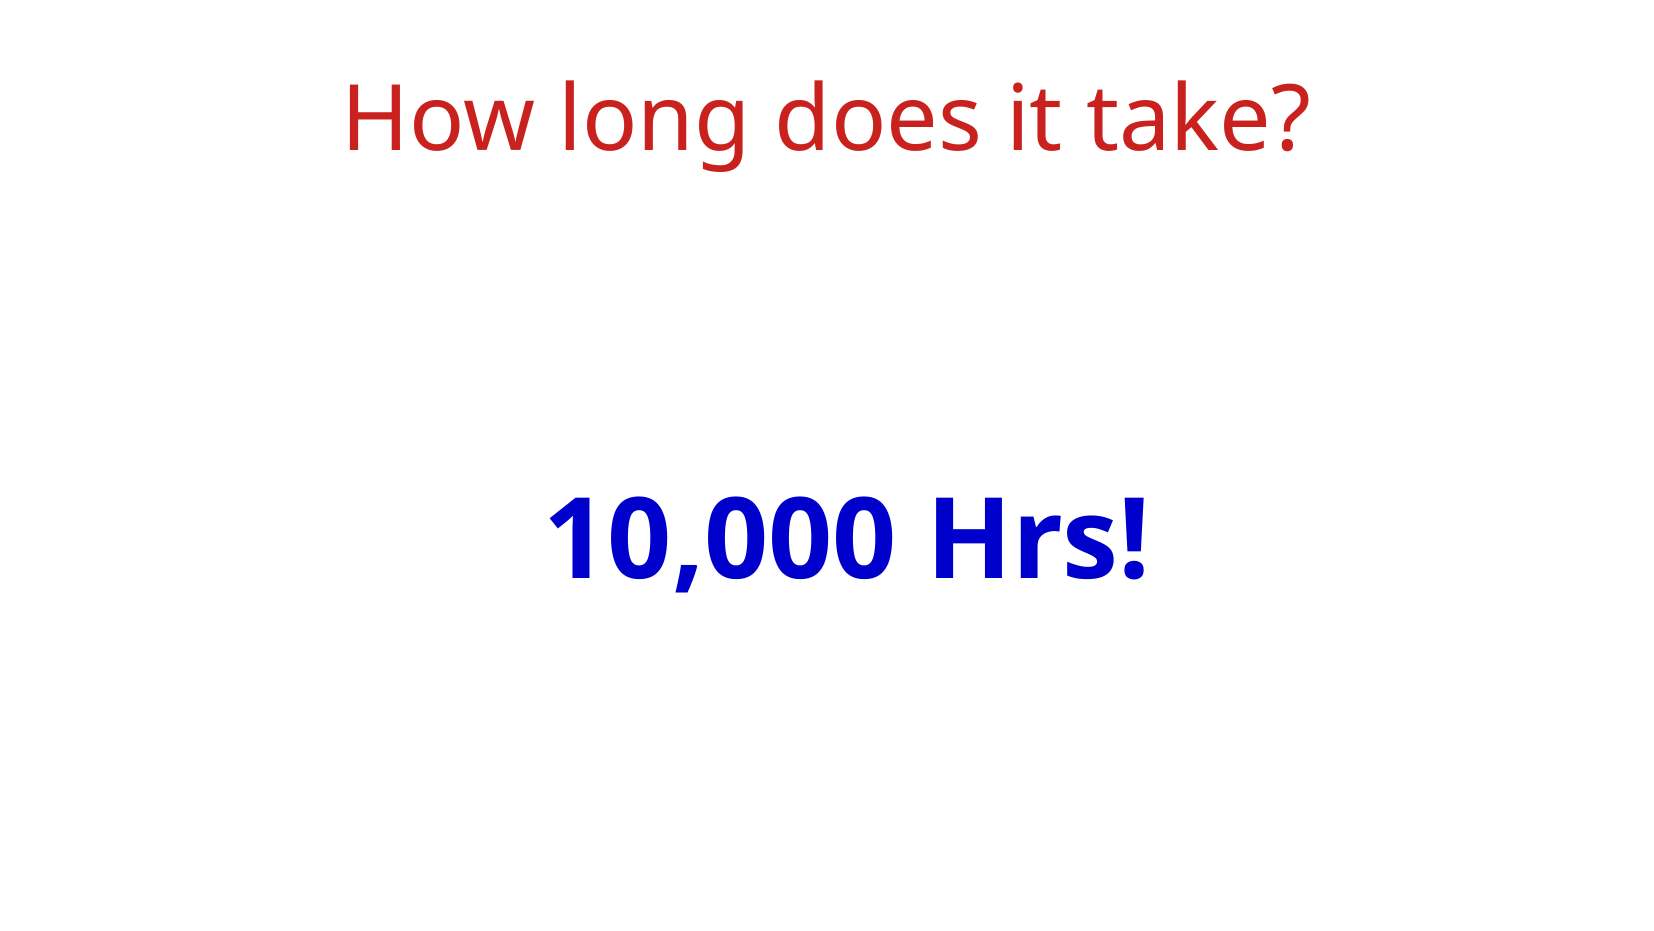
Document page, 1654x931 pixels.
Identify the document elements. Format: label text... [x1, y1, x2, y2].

title How long does it take? [82, 37, 1571, 193]
list 10,000 Hrs! [82, 217, 1571, 758]
